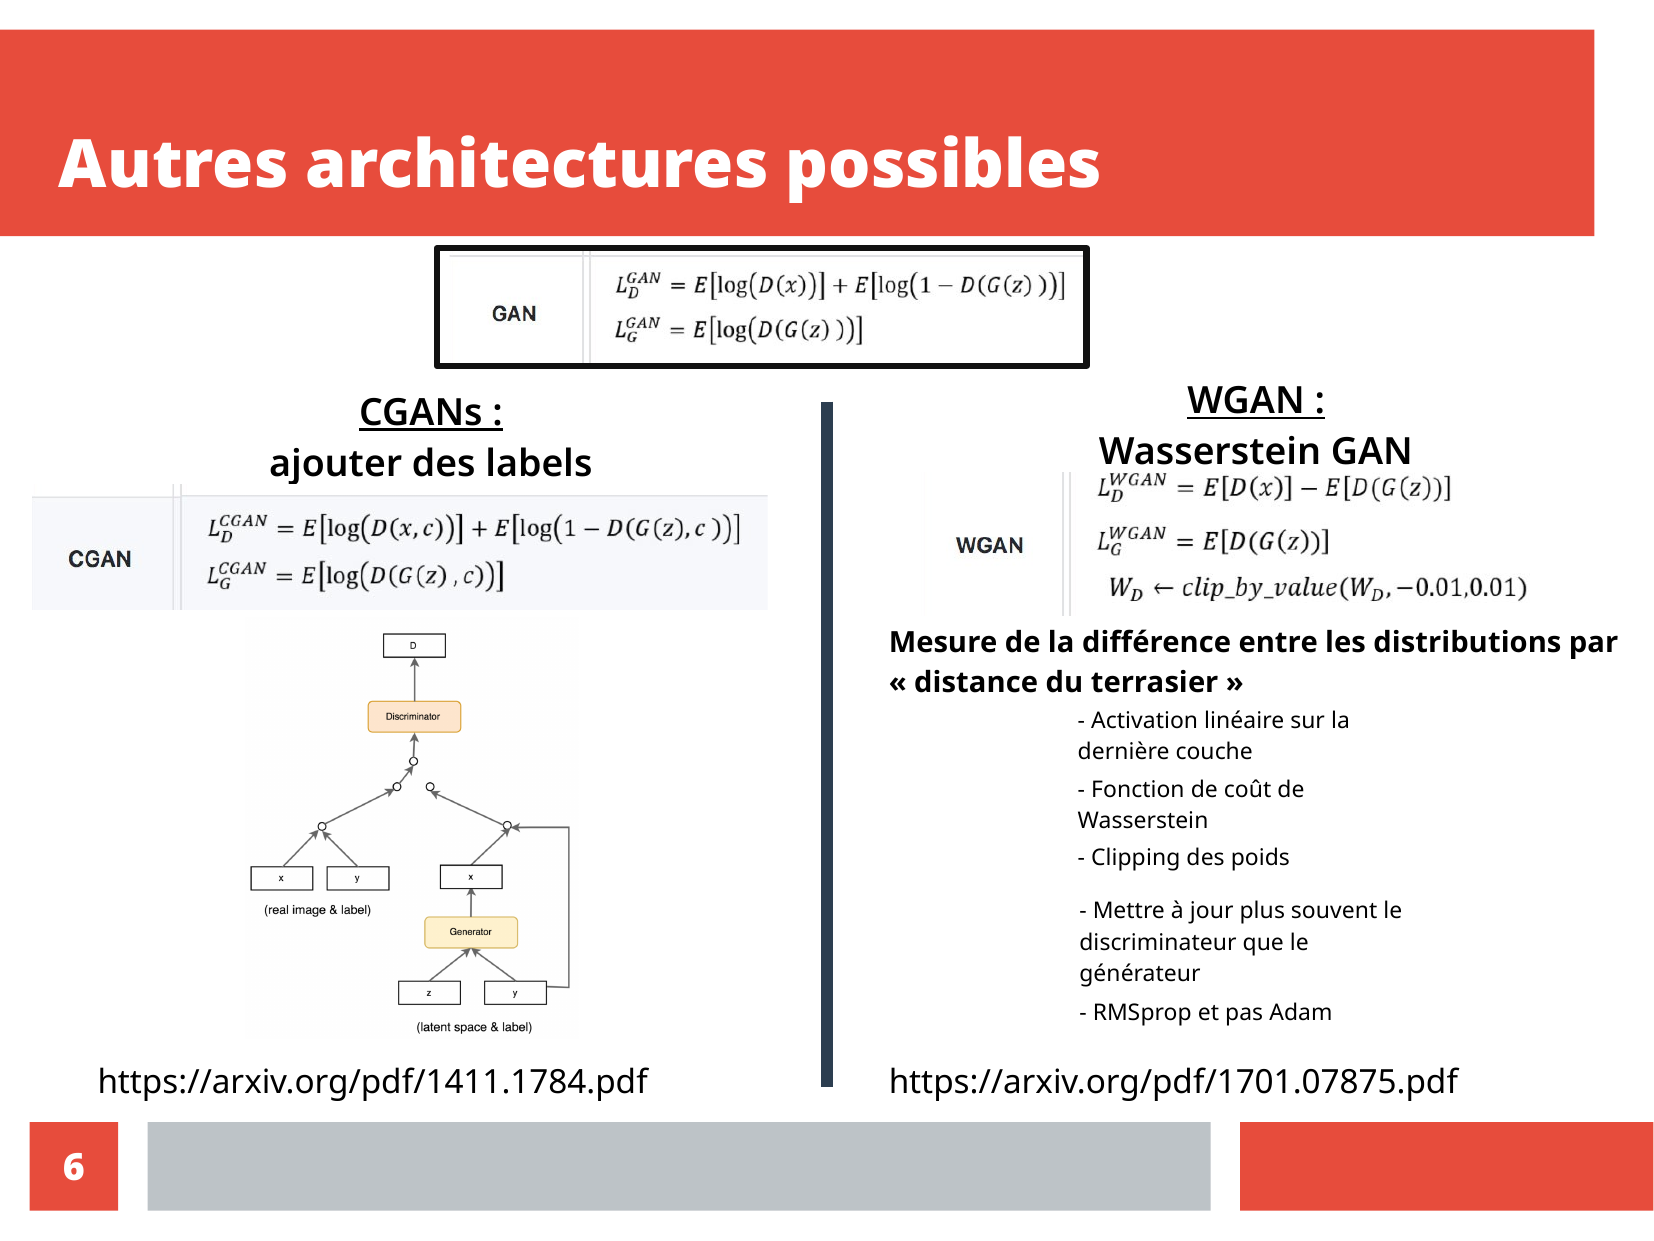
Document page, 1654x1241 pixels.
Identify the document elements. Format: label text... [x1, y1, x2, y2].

text_box - Mettre à jour plus souvent le discriminateur que le générateur [1064, 886, 1419, 982]
text_box - Clipping des poids [1062, 833, 1418, 876]
text_box https://arxiv.org/pdf/1701.07875.pdf [874, 1051, 1595, 1105]
picture [245, 617, 579, 1039]
text_box Mesure de la différence entre les distributions par « distance du terrasier » [874, 614, 1642, 763]
text_box - Fonction de coût de Wasserstein [1062, 765, 1418, 833]
picture [921, 472, 1548, 614]
text_box WGAN : Wasserstein GAN [1036, 366, 1477, 472]
picture [449, 251, 1083, 363]
text_box https://arxiv.org/pdf/1411.1784.pdf [82, 1051, 733, 1105]
text_box CGANs : ajouter des labels [200, 377, 662, 484]
picture [32, 484, 768, 610]
text_box - RMSprop et pas Adam [1064, 988, 1419, 1031]
title Autres architectures possibles [59, 59, 1595, 207]
